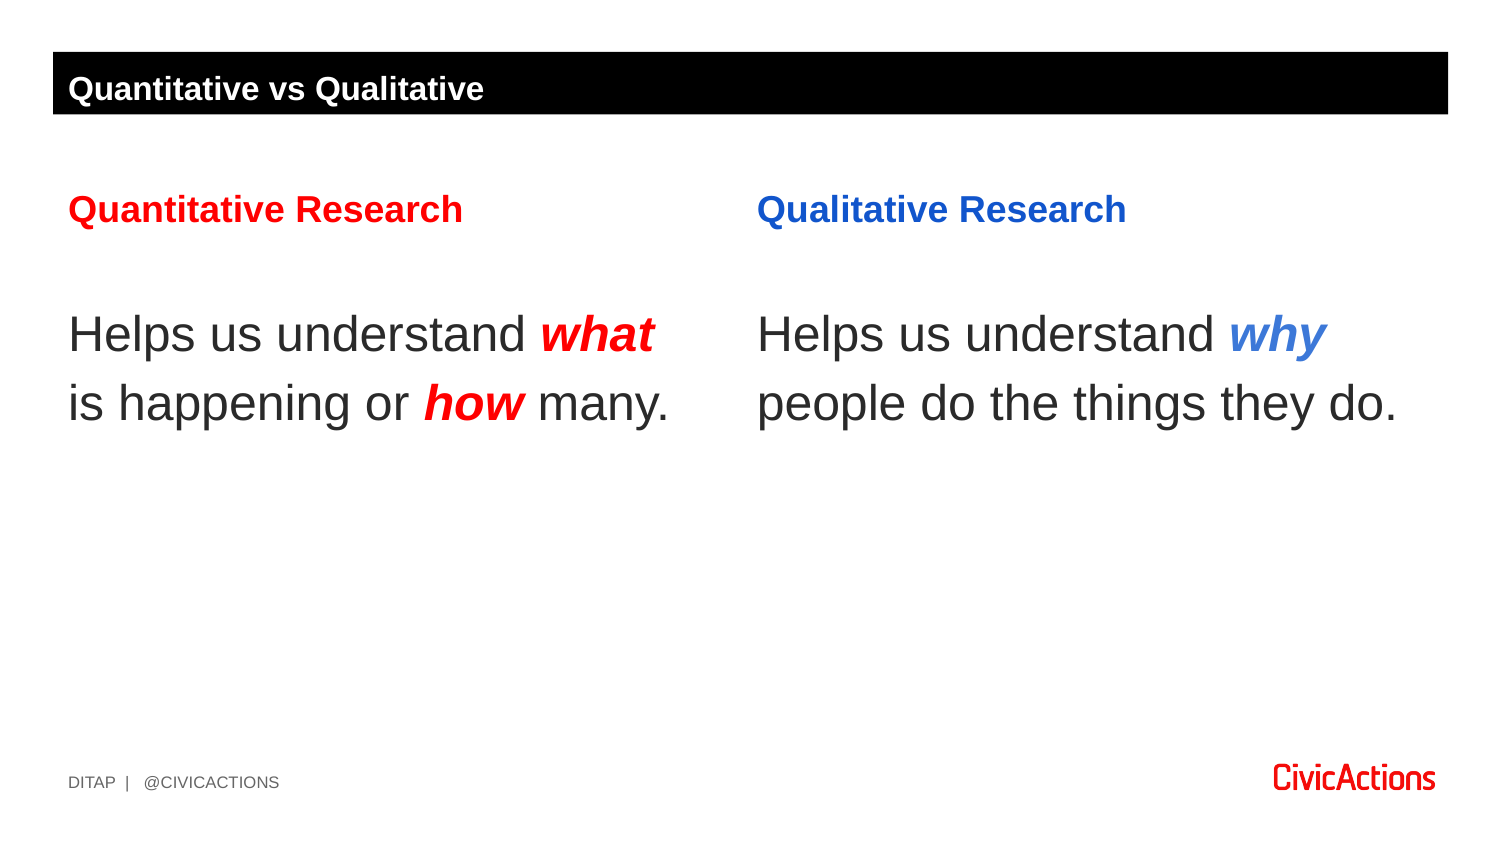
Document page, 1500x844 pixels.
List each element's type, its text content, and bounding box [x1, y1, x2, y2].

text_box Qualitative Research Helps us understand why people do the things they do. [741, 162, 1475, 656]
title Quantitative vs Qualitative [53, 51, 1449, 115]
picture [1271, 758, 1438, 795]
text_box Quantitative Research Helps us understand what is happening or how many. [53, 162, 716, 656]
